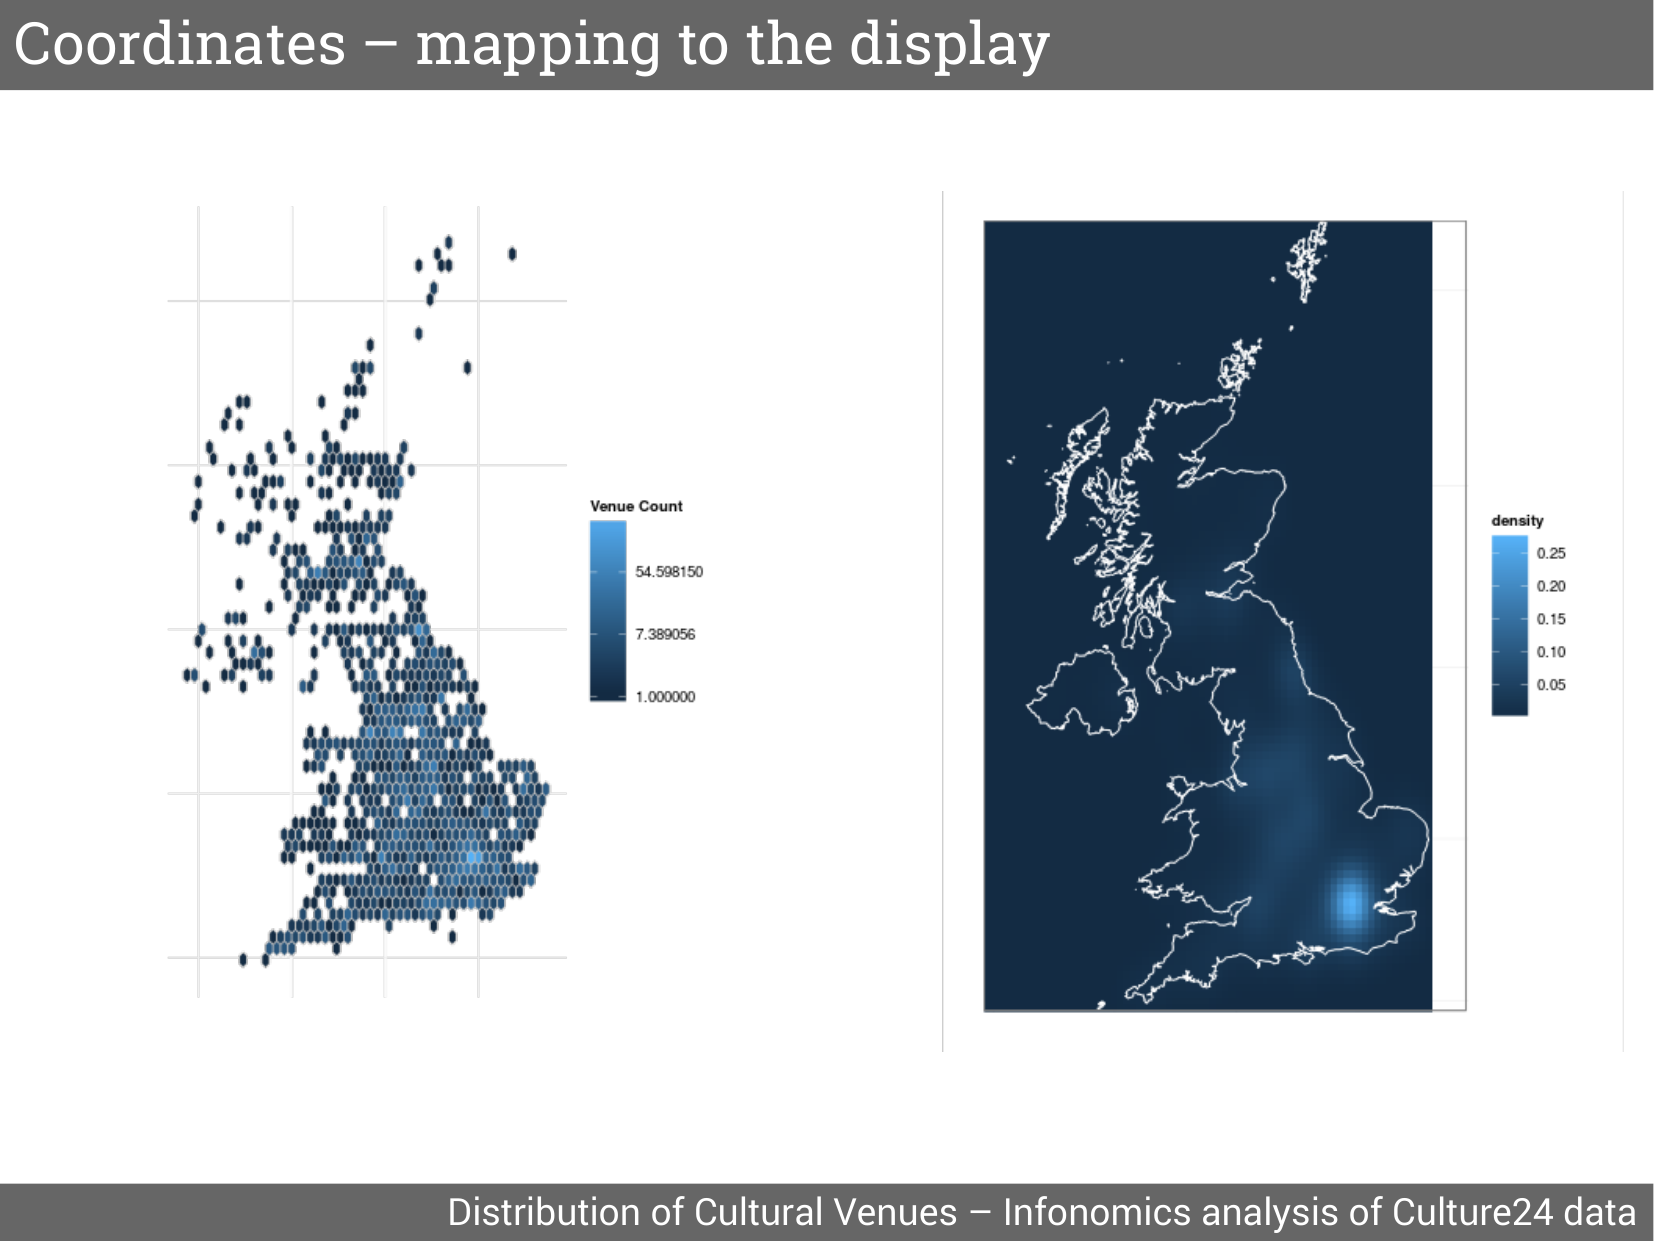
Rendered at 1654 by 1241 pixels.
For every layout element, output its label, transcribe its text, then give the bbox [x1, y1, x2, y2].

text_box Coordinates – mapping to the display [0, 0, 1654, 89]
picture [0, 177, 1654, 1052]
text_box Distribution of Cultural Venues – Infonomics analysis of Culture24 data [0, 1183, 1654, 1241]
